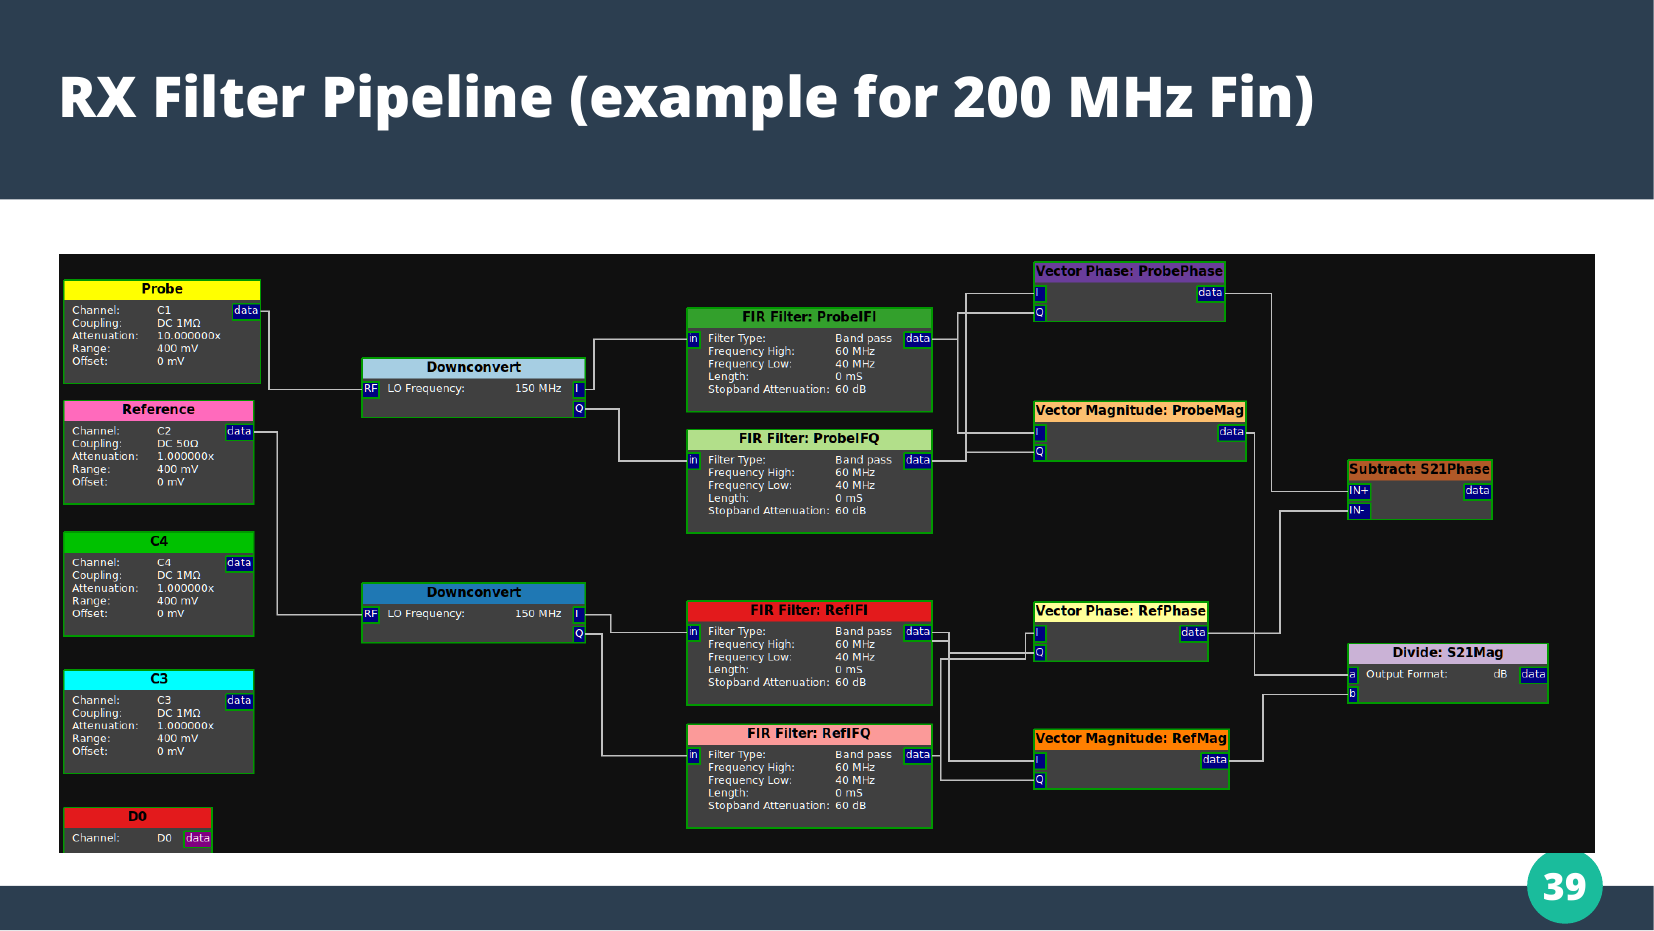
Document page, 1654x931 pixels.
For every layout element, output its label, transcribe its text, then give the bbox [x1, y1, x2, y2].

picture [59, 254, 1595, 853]
title RX Filter Pipeline (example for 200 MHz Fin) [59, 37, 1595, 155]
